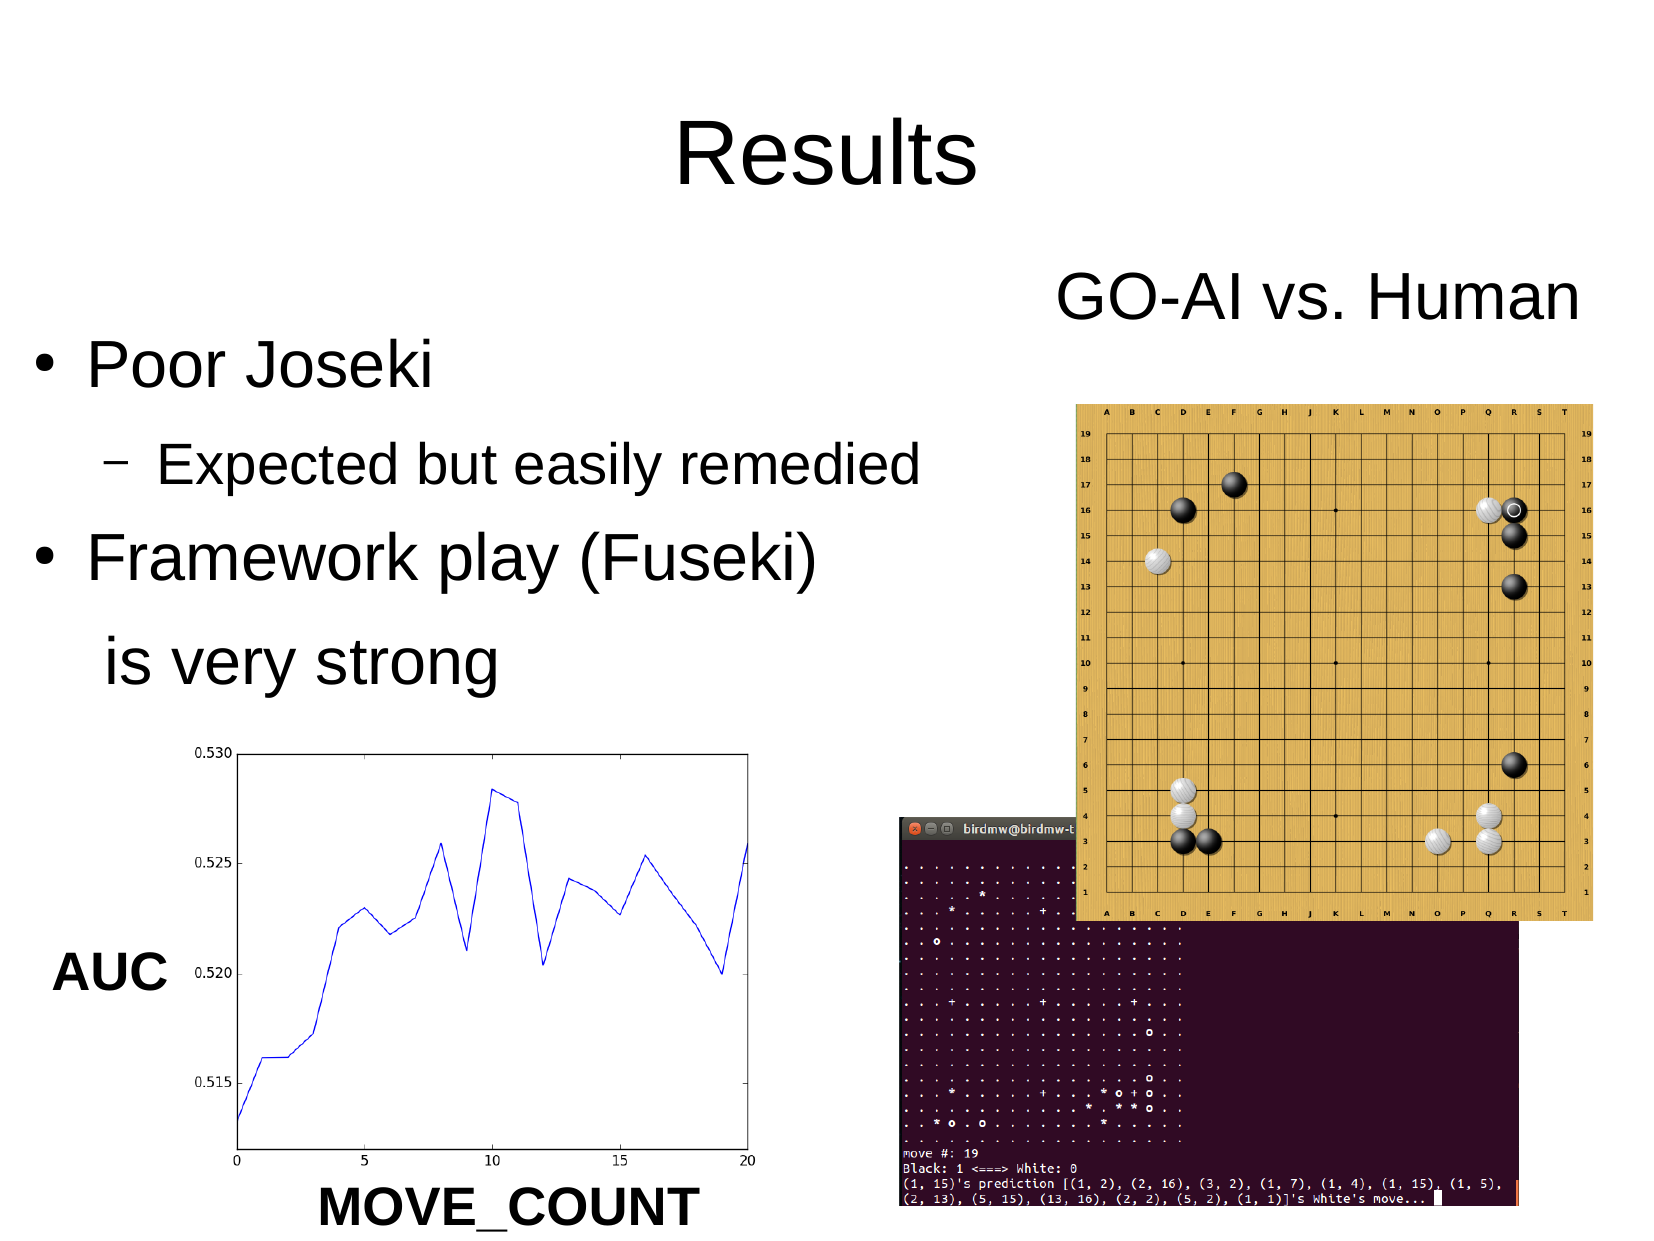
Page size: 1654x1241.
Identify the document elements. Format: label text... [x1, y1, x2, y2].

text_box GO-AI vs. Human [984, 258, 1613, 349]
list Poor Joseki Expected but easily remedied Framework play (Fuseki) is very strong [15, 327, 1504, 729]
text_box AUC [36, 934, 184, 1010]
picture [154, 704, 813, 1198]
picture [899, 404, 1594, 1206]
title Results [82, 49, 1571, 257]
text_box MOVE_COUNT [302, 1168, 735, 1241]
